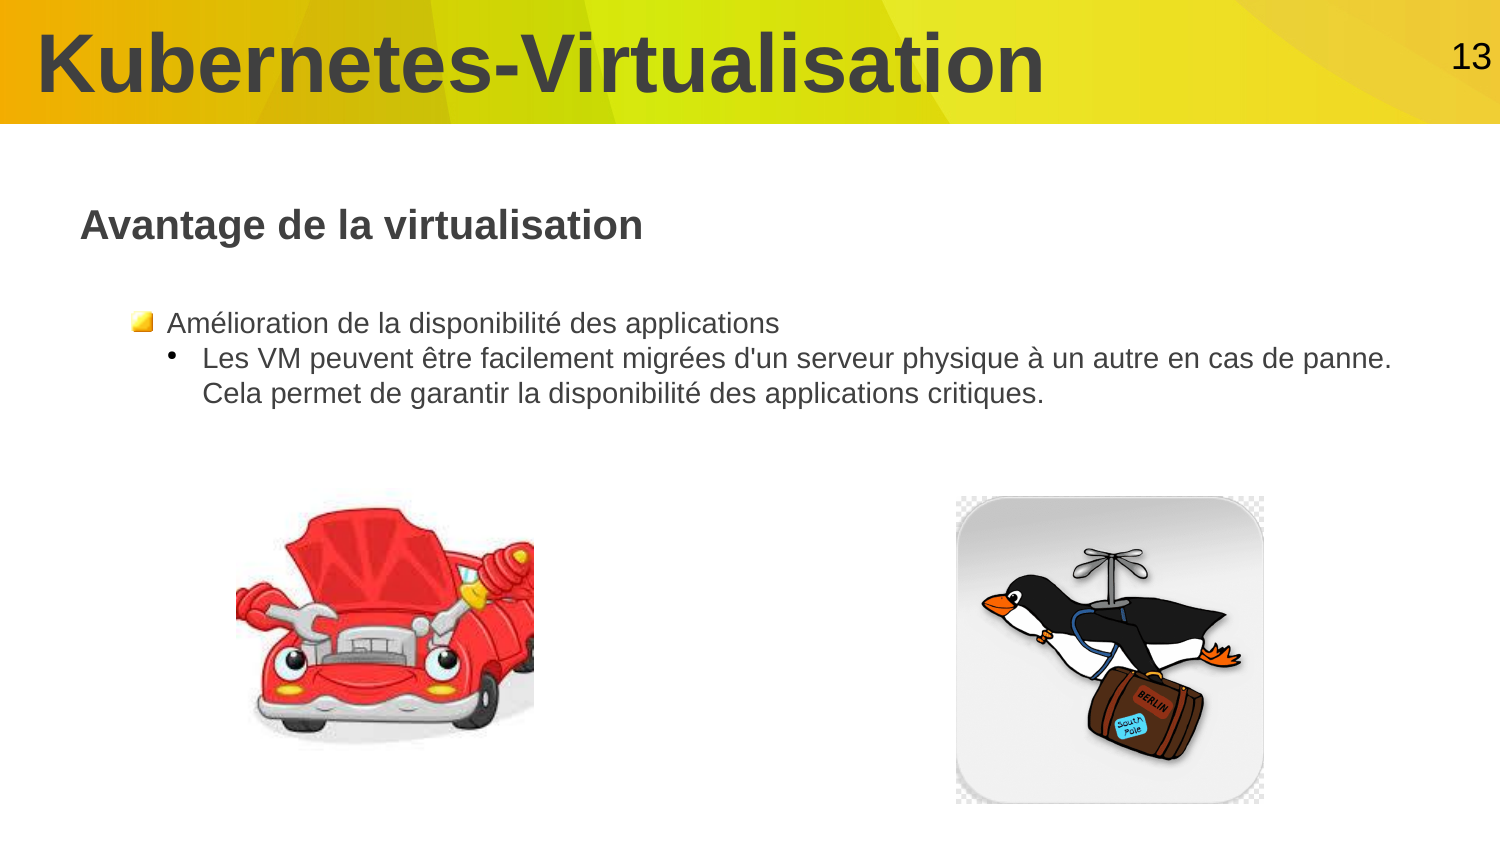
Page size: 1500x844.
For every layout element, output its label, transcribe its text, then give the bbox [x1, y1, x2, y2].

text_box Avantage de la virtualisation [64, 185, 1459, 261]
picture [0, 0, 1500, 844]
text_box <numéro> [1321, 35, 1493, 106]
text_box Kubernetes-Virtualisation [0, 0, 1498, 130]
text_box Amélioration de la disponibilité des applications Les VM peuvent être facilement migrées d'un serveur physique à un autre en cas de panne. Cela permet de garantir la disponibilité des applications critiques. [66, 296, 1418, 685]
